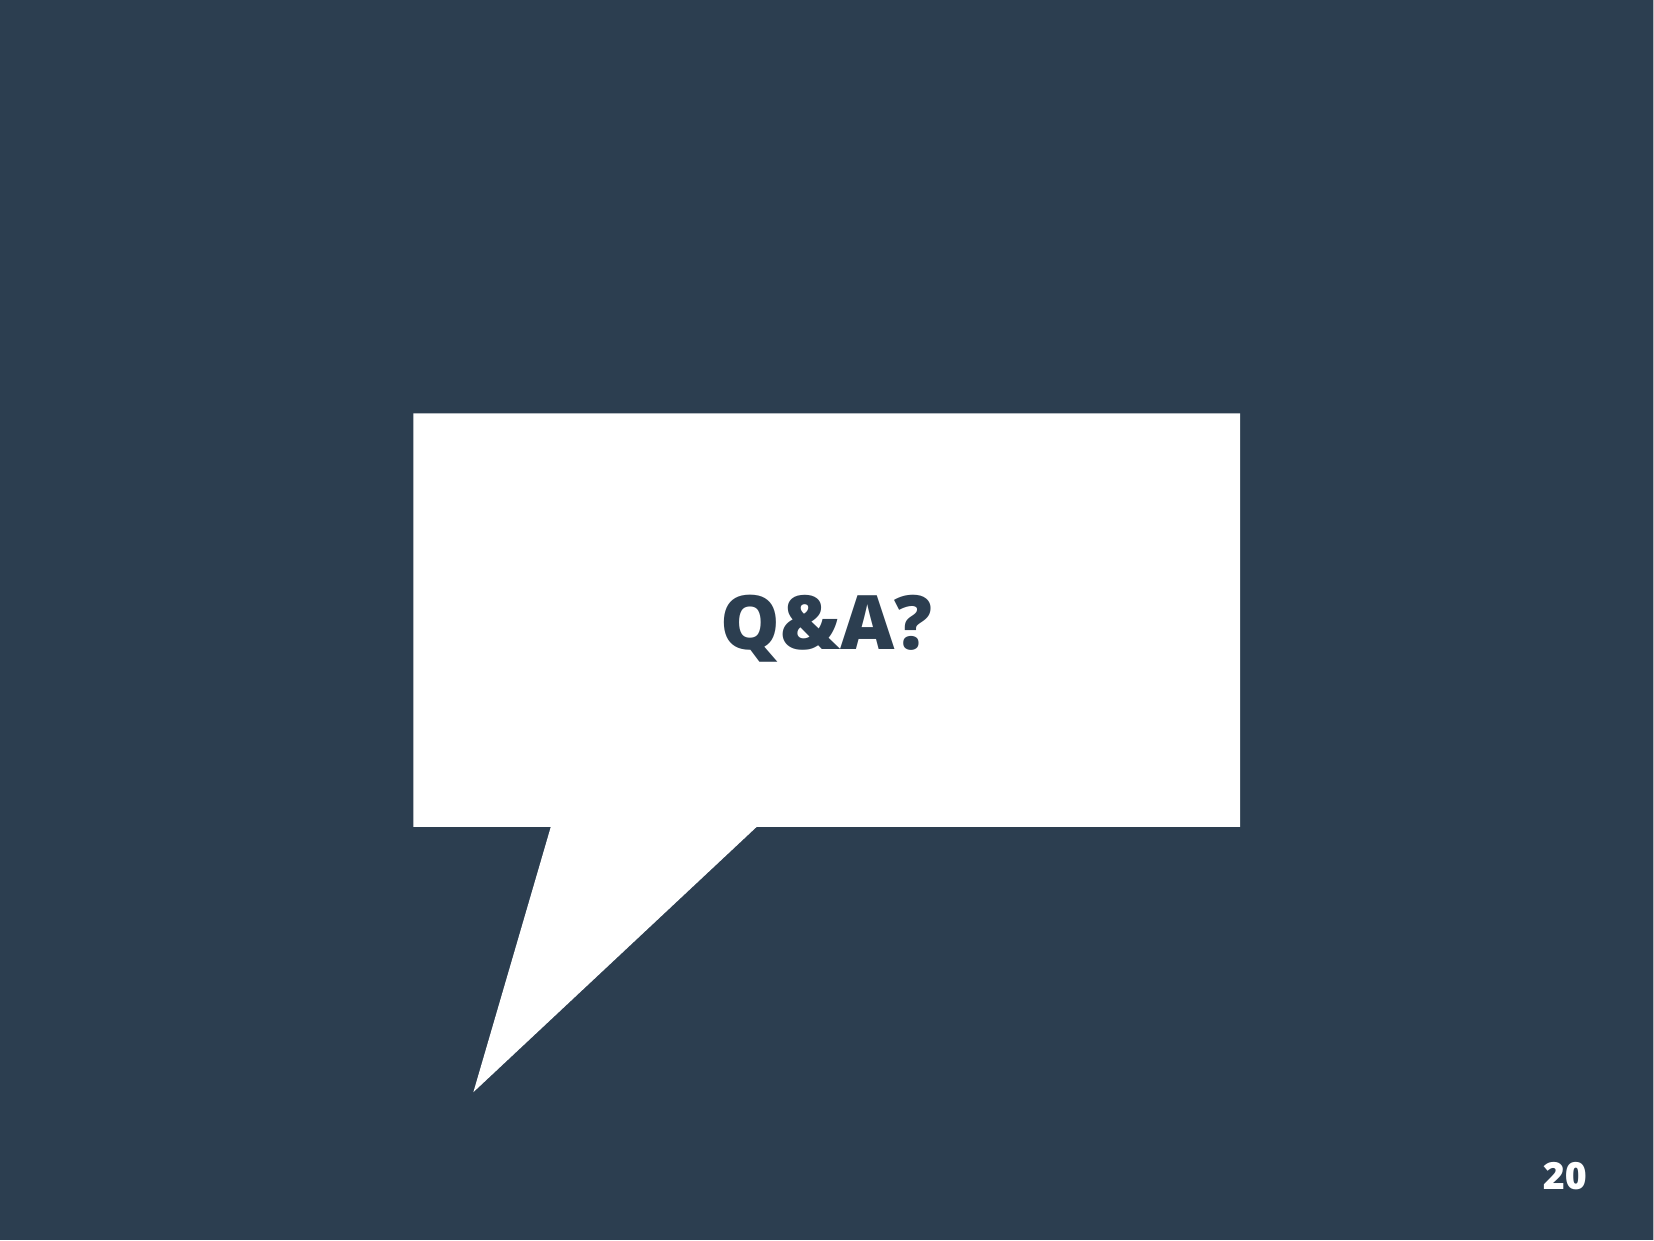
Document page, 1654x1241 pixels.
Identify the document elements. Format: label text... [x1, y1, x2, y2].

title Q&A? [442, 442, 1211, 798]
